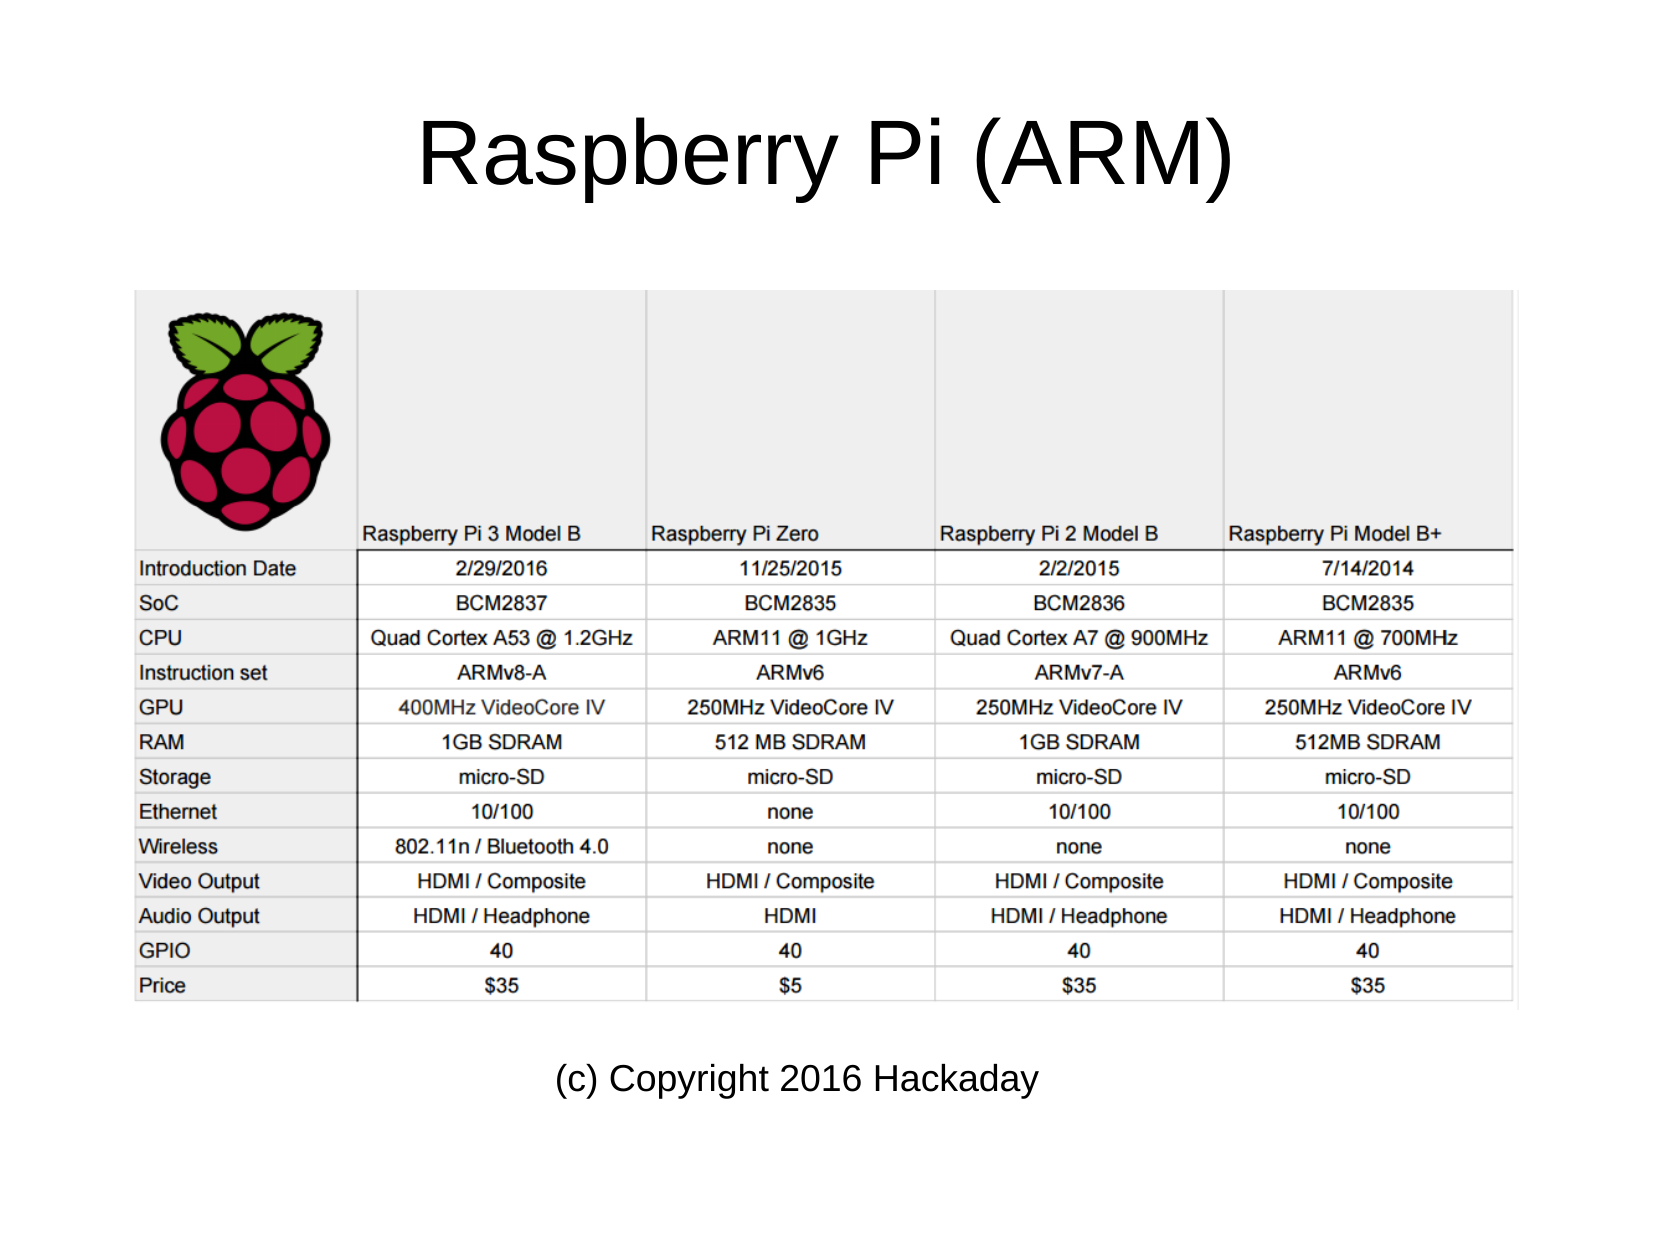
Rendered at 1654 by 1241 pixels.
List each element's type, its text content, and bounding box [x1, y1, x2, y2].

picture [134, 290, 1519, 1010]
title Raspberry Pi (ARM) [82, 49, 1571, 257]
text_box (c) Copyright 2016 Hackaday [540, 1050, 1654, 1107]
